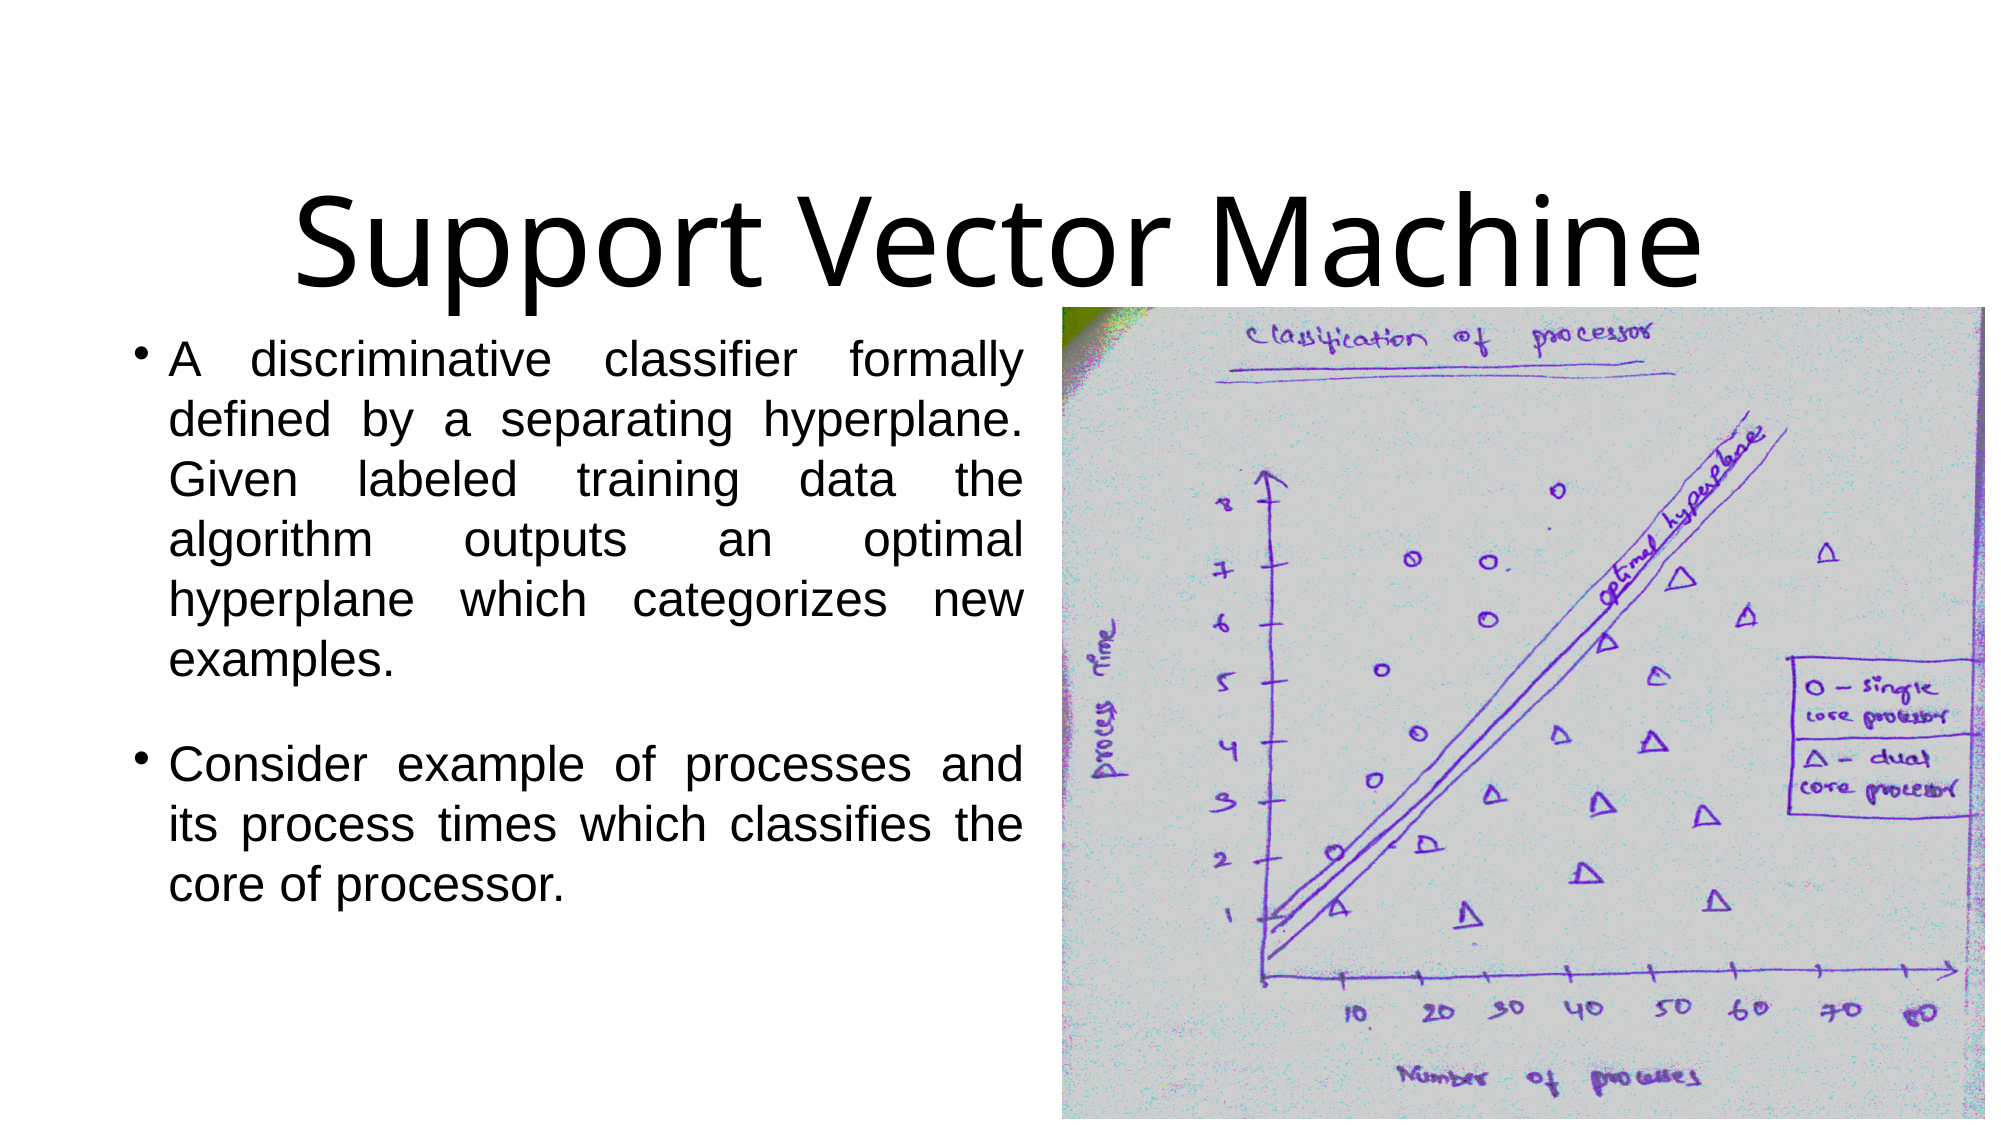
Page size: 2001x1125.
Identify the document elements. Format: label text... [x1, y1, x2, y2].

text_box Support Vector Machine [249, 0, 1750, 319]
text_box A discriminative classifier formally defined by a separating hyperplane. Given labeled training data the algorithm outputs an optimal hyperplane which categorizes new examples. Consider example of processes and its process times which classifies the core of processor. [118, 318, 1040, 1051]
picture [1062, 307, 1985, 1119]
